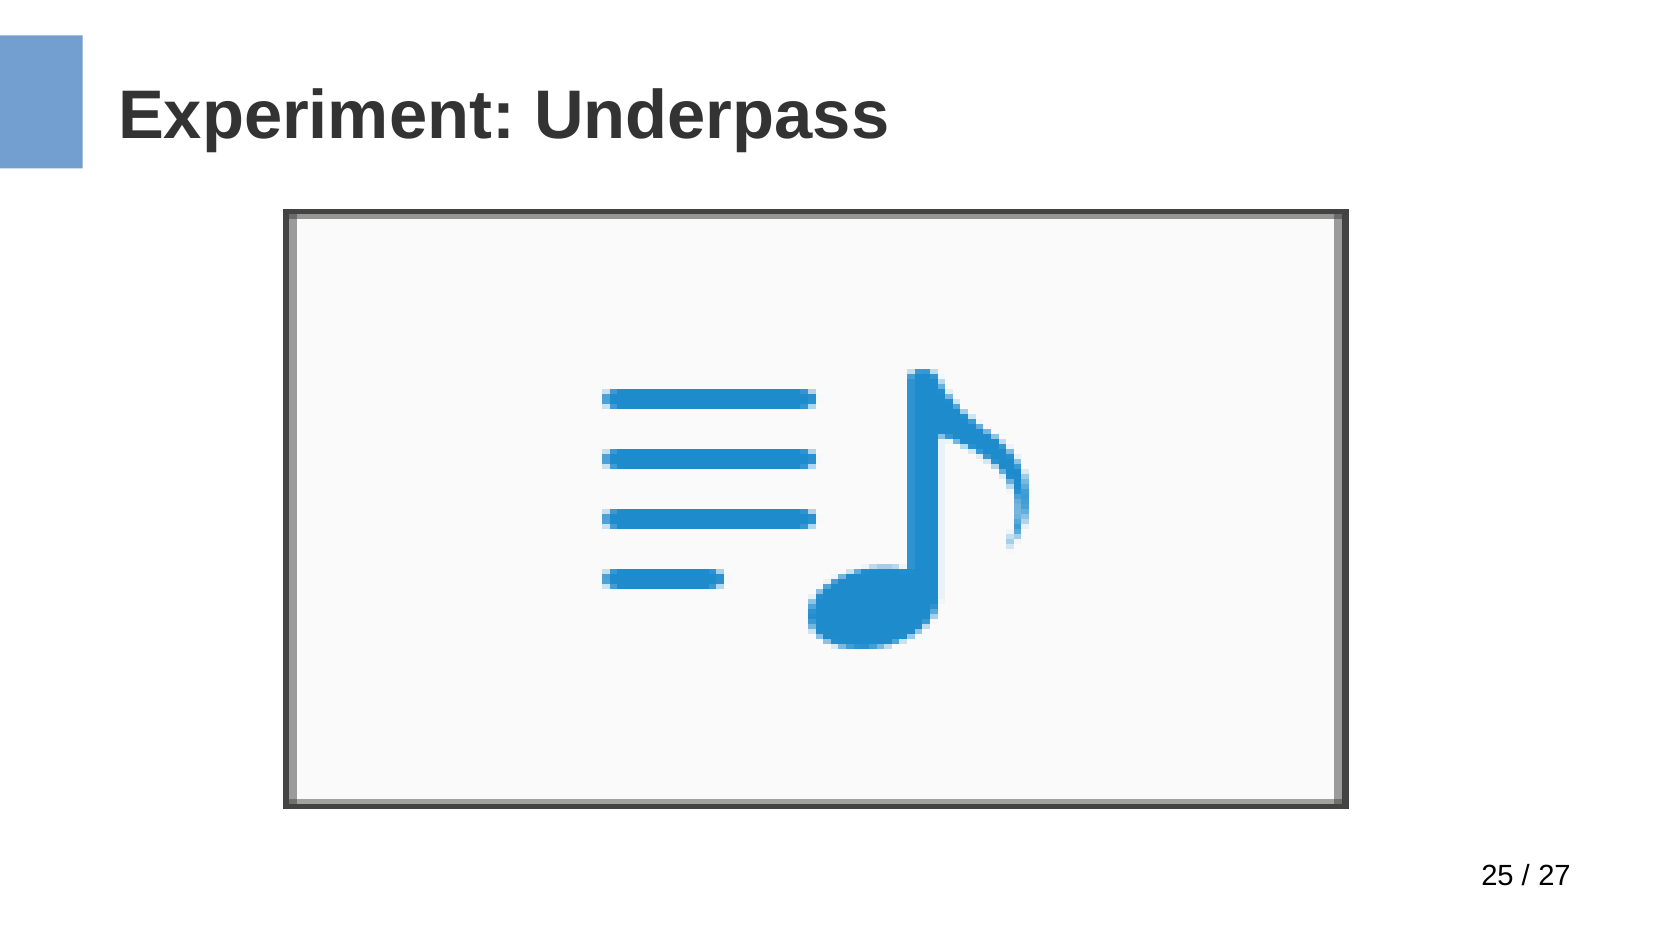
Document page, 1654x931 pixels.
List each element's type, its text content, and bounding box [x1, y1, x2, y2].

title Experiment: Underpass [118, 37, 1571, 193]
text_box [281, 208, 1351, 811]
